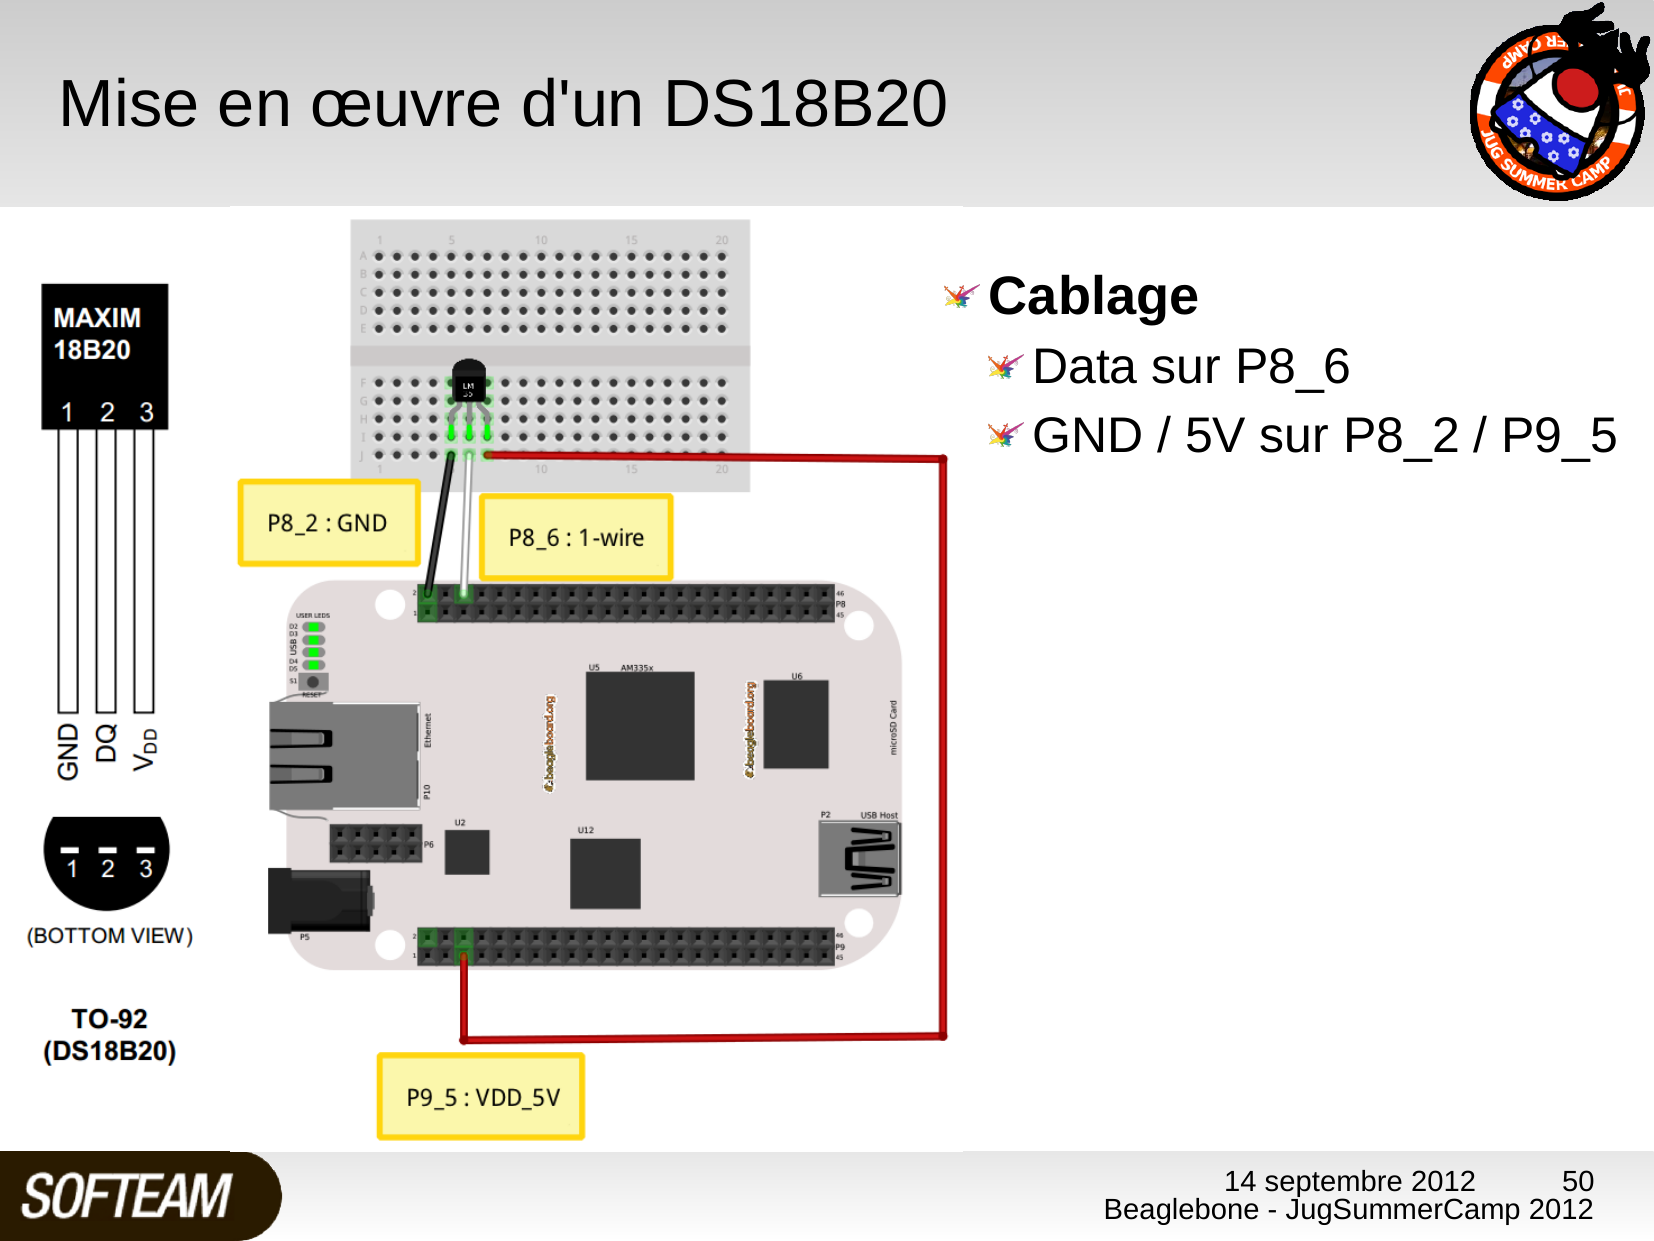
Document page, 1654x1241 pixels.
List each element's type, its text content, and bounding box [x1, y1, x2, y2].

picture [1465, 0, 1654, 207]
title Mise en œuvre d'un DS18B20 [59, 29, 1359, 178]
picture [23, 267, 201, 1077]
list Cablage Data sur P8_6 GND / 5V sur P8_2 / P9_5 [944, 265, 1654, 502]
picture [0, 206, 963, 1241]
